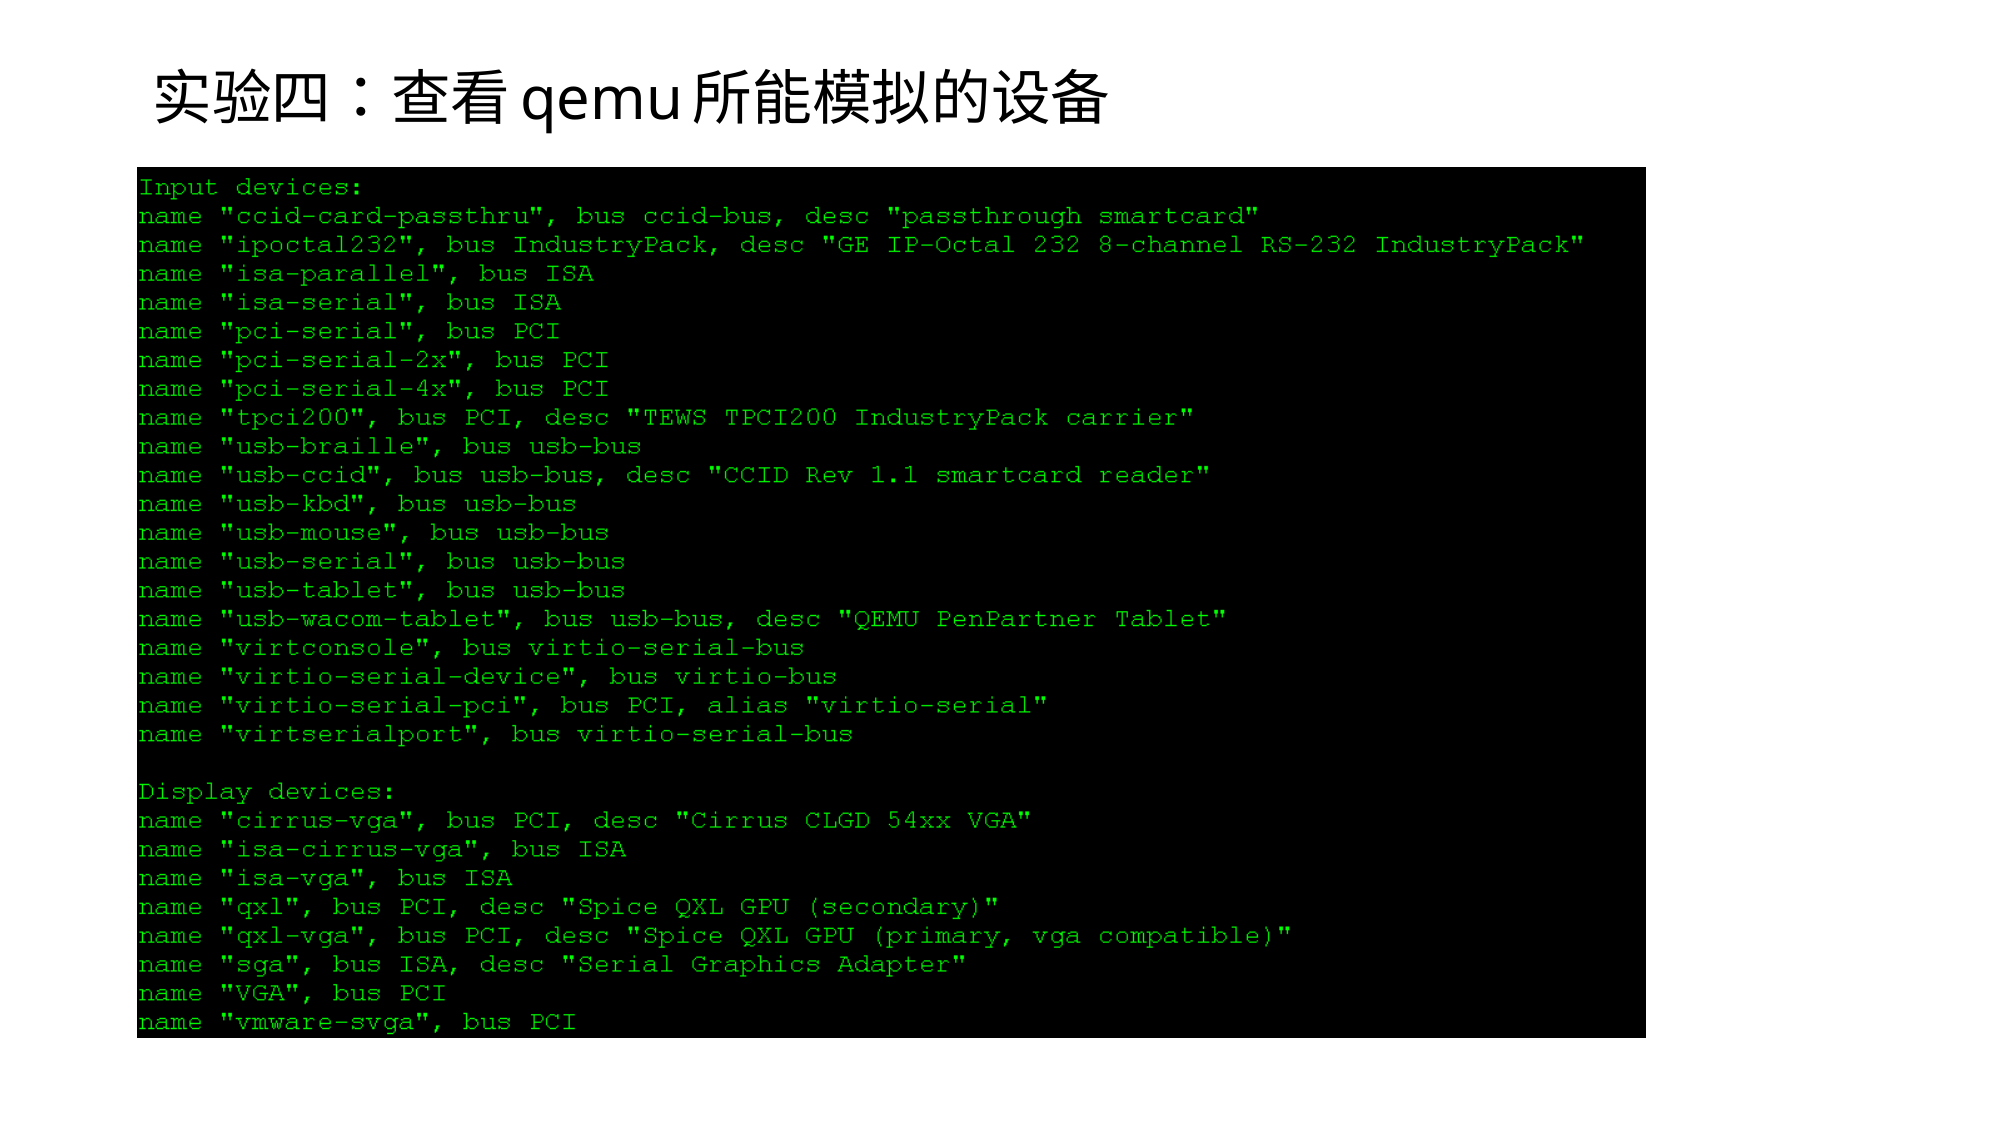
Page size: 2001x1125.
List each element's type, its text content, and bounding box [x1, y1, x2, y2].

picture [137, 167, 1646, 1038]
title 实验四：查看qemu所能模拟的设备 [137, 59, 1863, 140]
